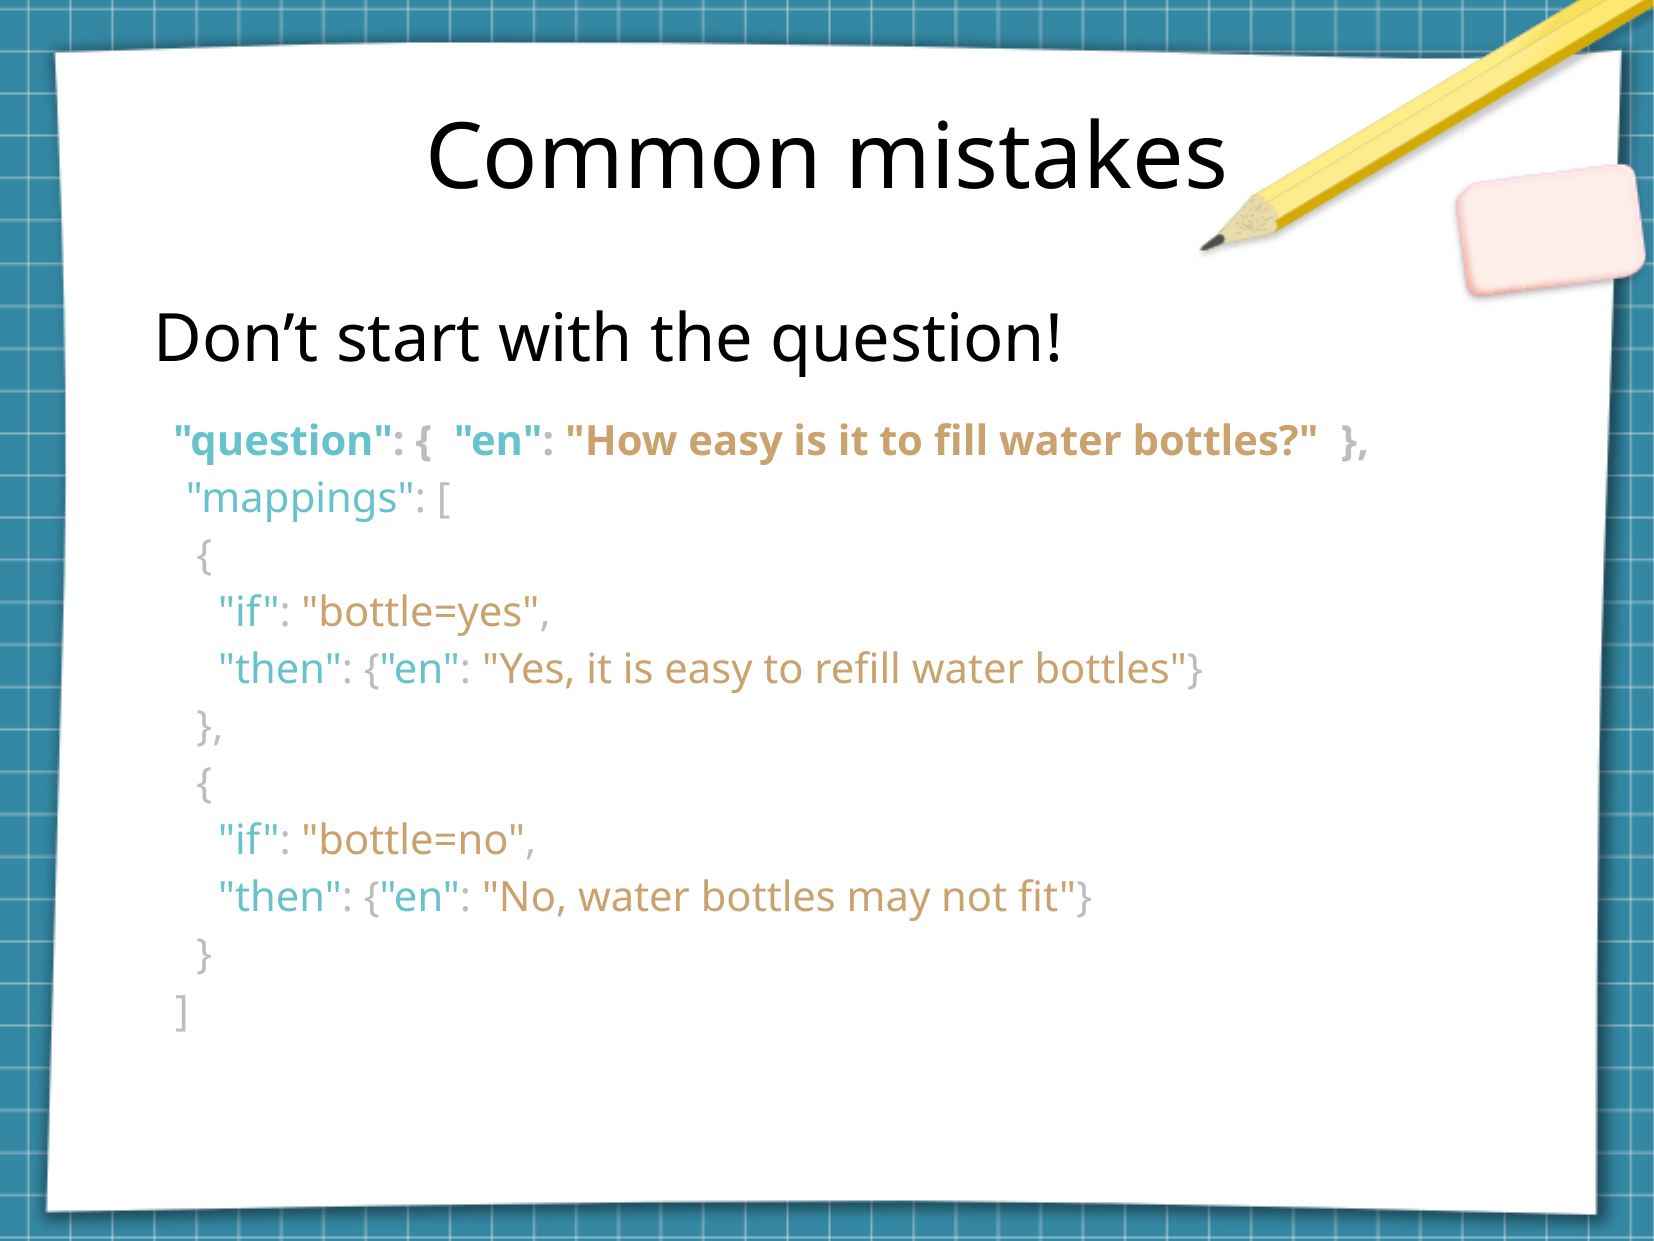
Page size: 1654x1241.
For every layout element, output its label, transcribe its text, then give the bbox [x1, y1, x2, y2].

list Don’t start with the question! "question": { "en": "How easy is it to fill water bottles?" }, "mappings": [ { "if": "bottle=yes", "then": {"en": "Yes, it is easy to refill water bottles"} }, { "if": "bottle=no", "then": {"en": "No, water bottles may not fit"} } ] [82, 290, 1571, 1157]
picture [0, 0, 1654, 1241]
title Common mistakes [82, 49, 1571, 257]
